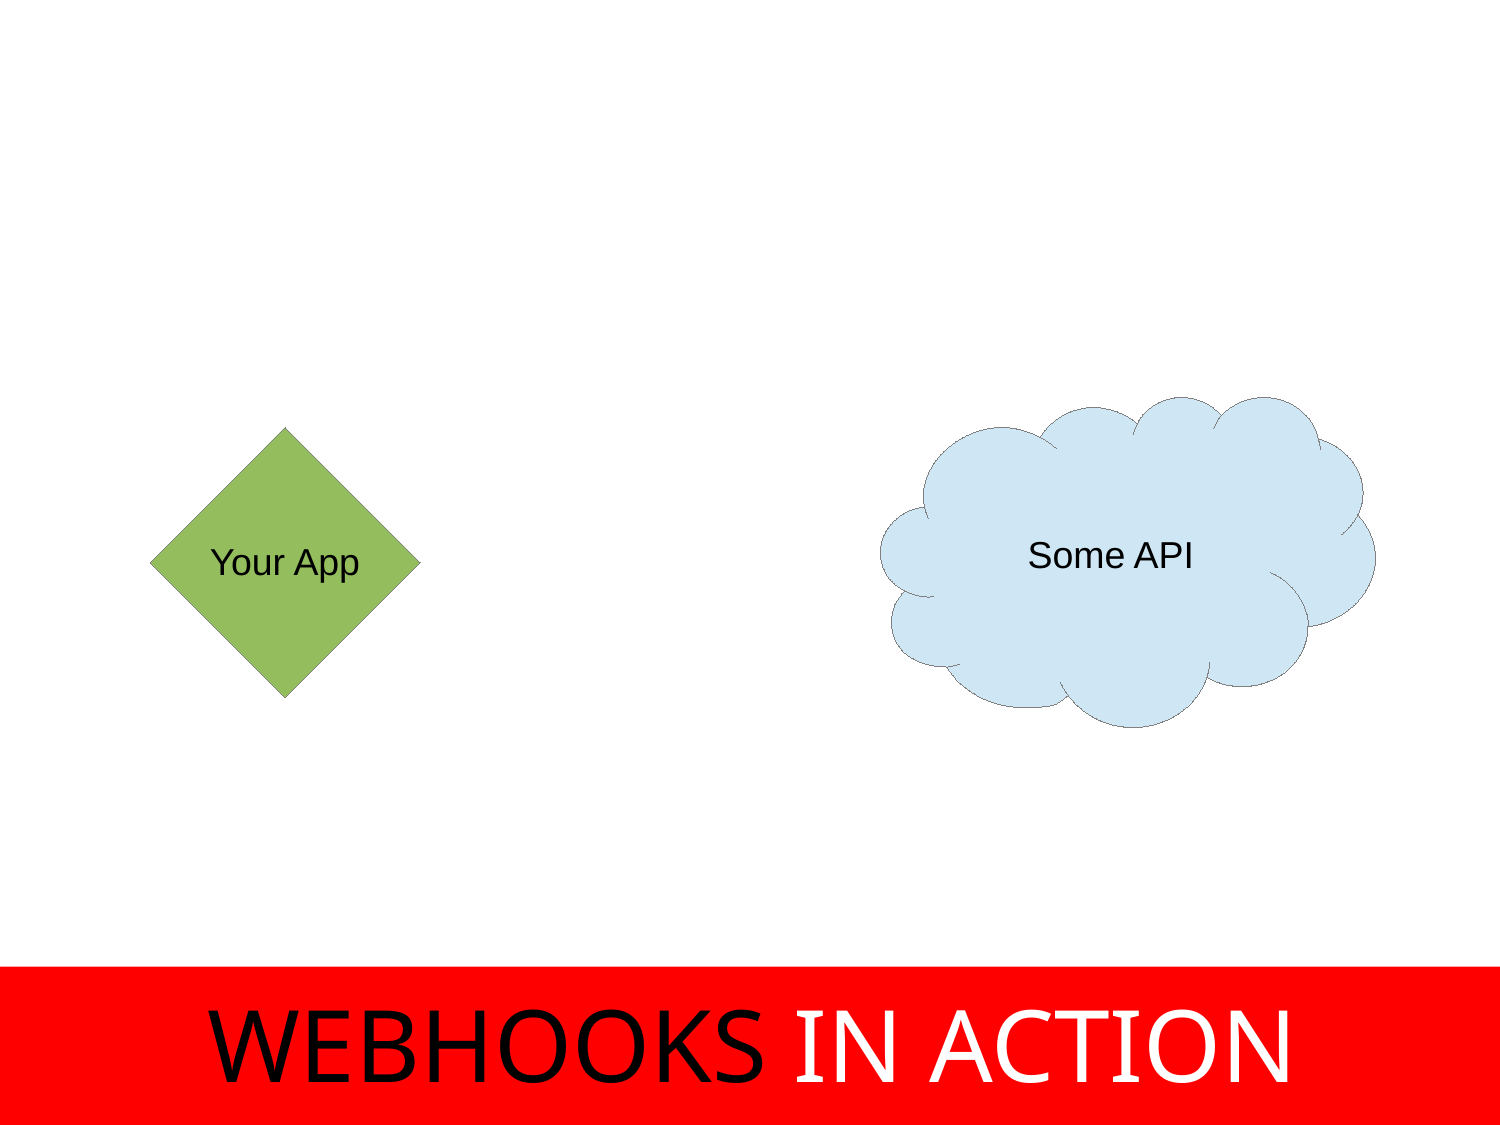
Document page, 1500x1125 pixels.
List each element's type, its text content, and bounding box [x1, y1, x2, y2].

text_box Some API [880, 397, 1376, 728]
list WEBHOOKS IN ACTION [28, 974, 1478, 1111]
text_box Your App [150, 427, 421, 698]
